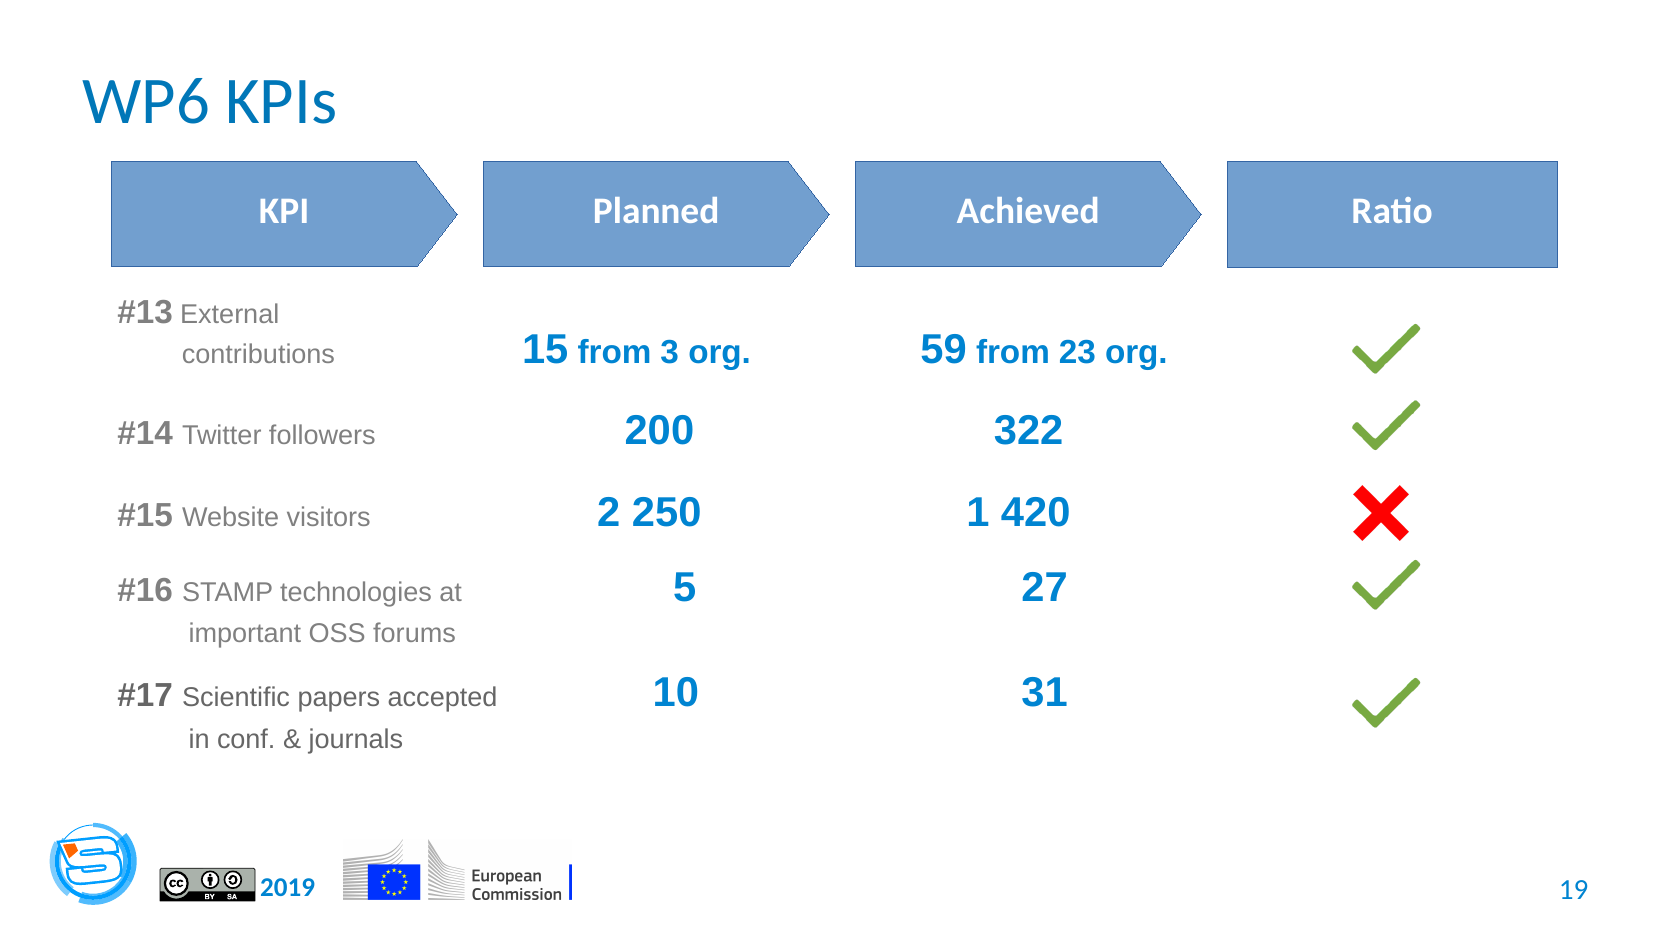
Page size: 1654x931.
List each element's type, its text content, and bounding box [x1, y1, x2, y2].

picture [1334, 651, 1438, 755]
picture [1334, 485, 1438, 636]
text_box Planned [483, 161, 830, 267]
text_box Ratio [1227, 161, 1558, 268]
text_box KPI [111, 161, 458, 267]
title WP6 KPIs [82, 73, 1563, 145]
list #13 External contributions 15 from 3 org. 59 from 23 org. #14 Twitter followers 200 322 #15 Website visitors 2 250 1 420 #16 STAMP technologies at 5 27 important OSS forums #17 Scientific papers accepted 10 31 in conf. & journals [107, 297, 1396, 795]
text_box Achieved [855, 161, 1202, 267]
picture [1334, 297, 1438, 477]
picture [343, 839, 572, 900]
